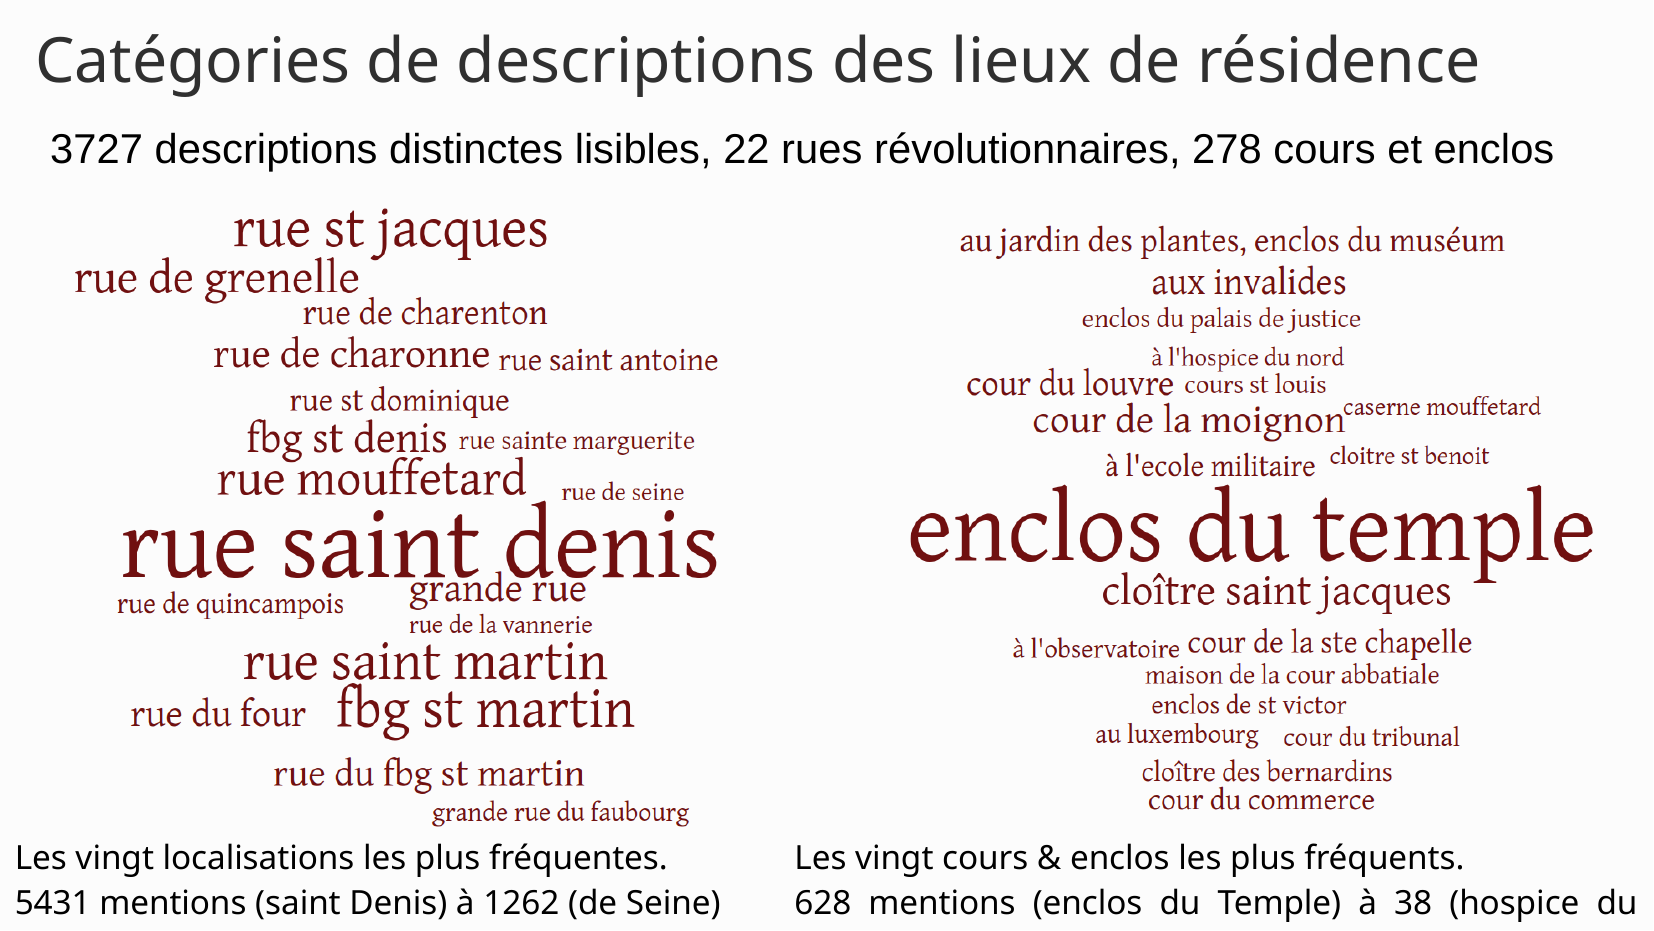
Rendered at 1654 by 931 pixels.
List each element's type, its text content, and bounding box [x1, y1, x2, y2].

text_box Les vingt localisations les plus fréquentes. 5431 mentions (saint Denis) à 1262 (de Seine) [0, 826, 779, 922]
text_box Les vingt cours & enclos les plus fréquents. 628 mentions (enclos du Temple) à 38 (hospice du nord) [779, 826, 1654, 931]
title Catégories de descriptions des lieux de résidence [35, 10, 1619, 107]
picture [885, 210, 1619, 826]
text_box 3727 descriptions distinctes lisibles, 22 rues révolutionnaires, 278 cours et enclos [35, 118, 1654, 180]
picture [9, 177, 780, 826]
